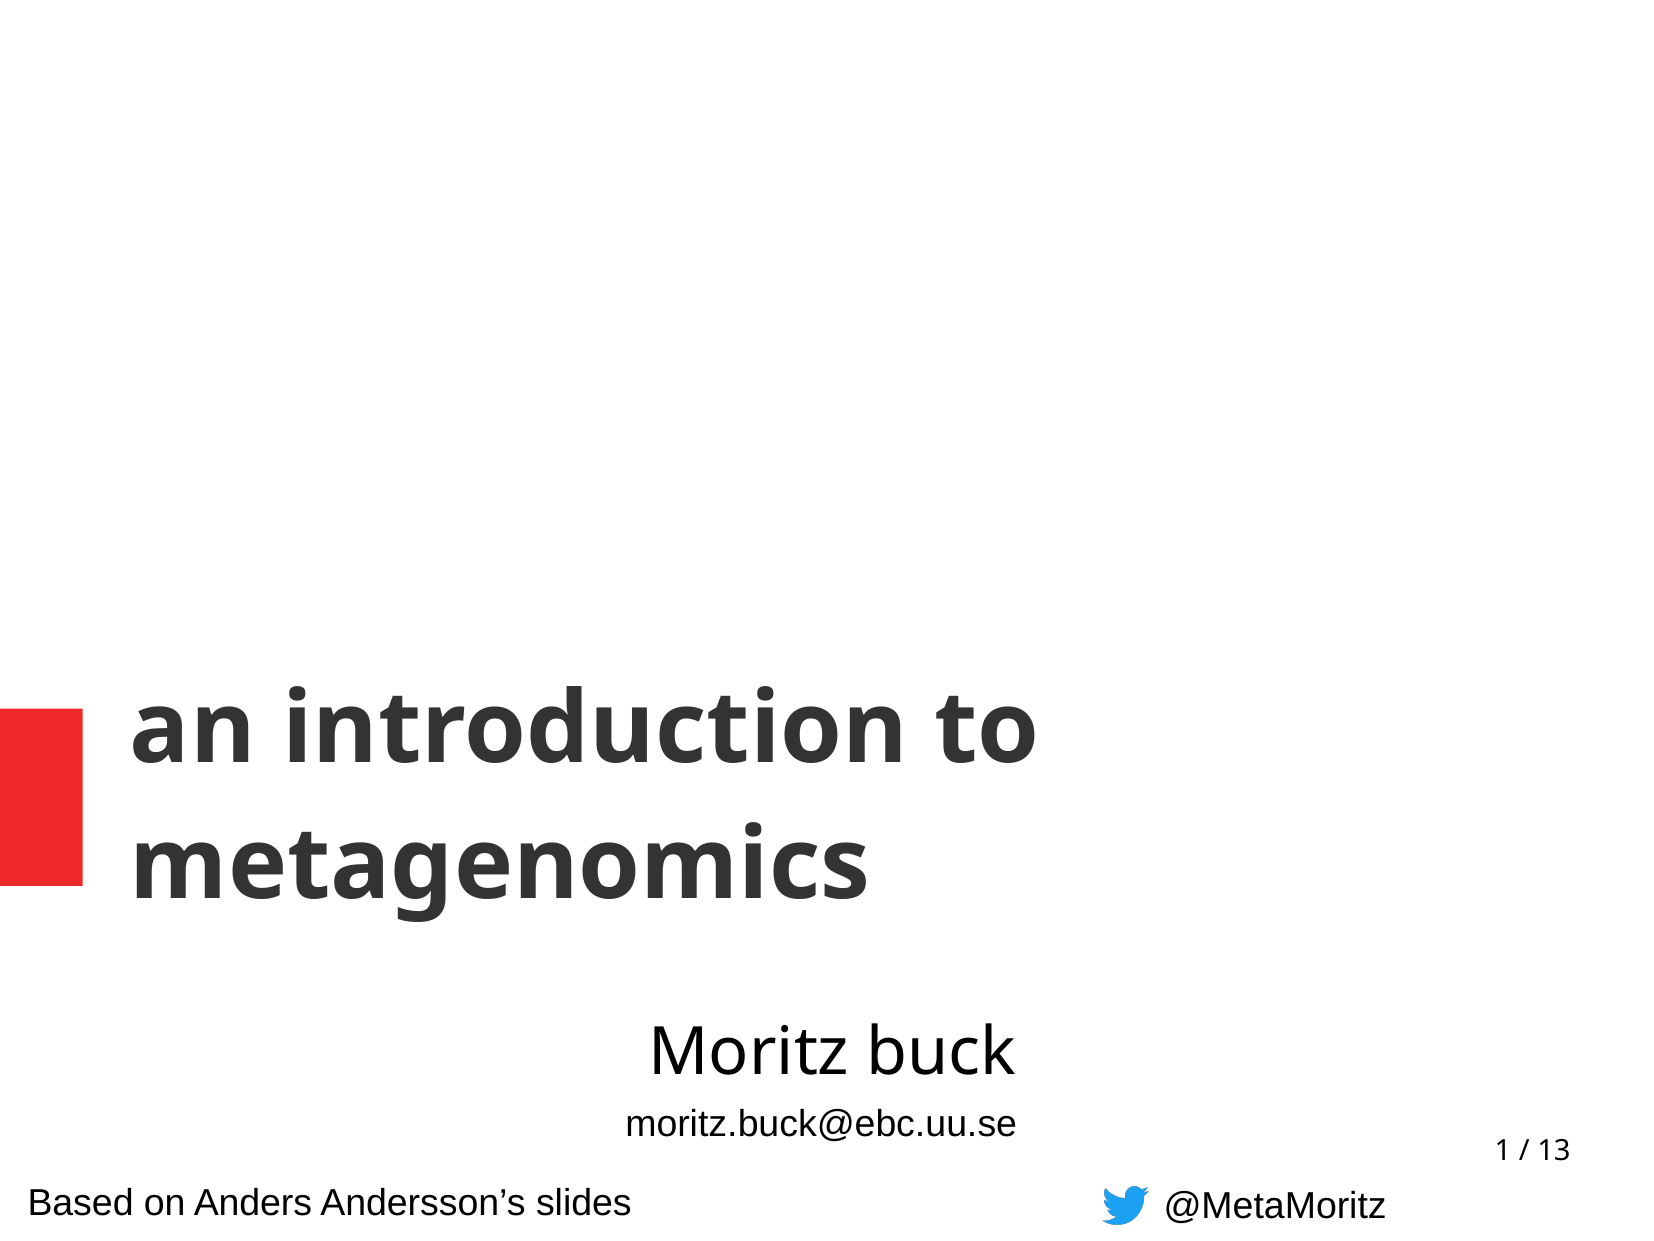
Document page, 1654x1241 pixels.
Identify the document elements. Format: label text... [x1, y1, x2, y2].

text_box moritz.buck@ebc.uu.se [610, 1095, 1054, 1170]
title an introduction to metagenomics [129, 673, 1536, 910]
subtitle Moritz buck [129, 968, 1536, 1130]
text_box @MetaMoritz [1148, 1177, 1444, 1234]
text_box Based on Anders Andersson’s slides [12, 1174, 663, 1231]
picture [1102, 1186, 1148, 1225]
